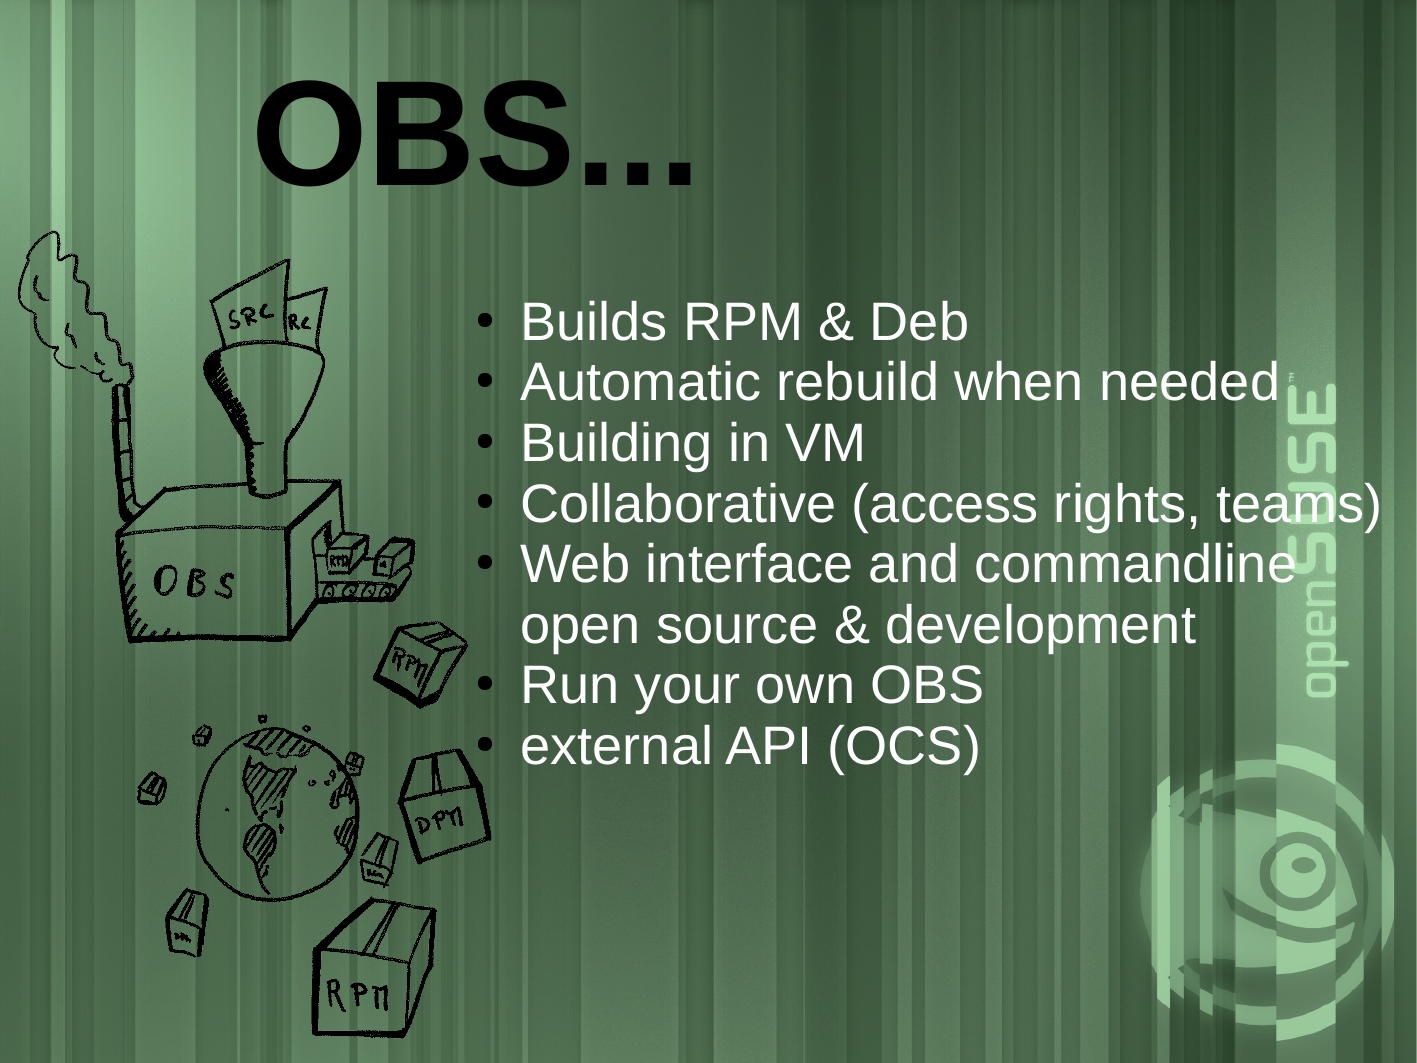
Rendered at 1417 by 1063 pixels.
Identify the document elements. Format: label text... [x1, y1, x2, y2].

picture [0, 0, 1417, 1063]
text_box OBS... [236, 42, 1346, 225]
text_box Builds RPM & Deb Automatic rebuild when needed Building in VM Collaborative (access rights, teams) Web interface and commandline open source & development Run your own OBS external API (OCS) [498, 283, 1415, 784]
